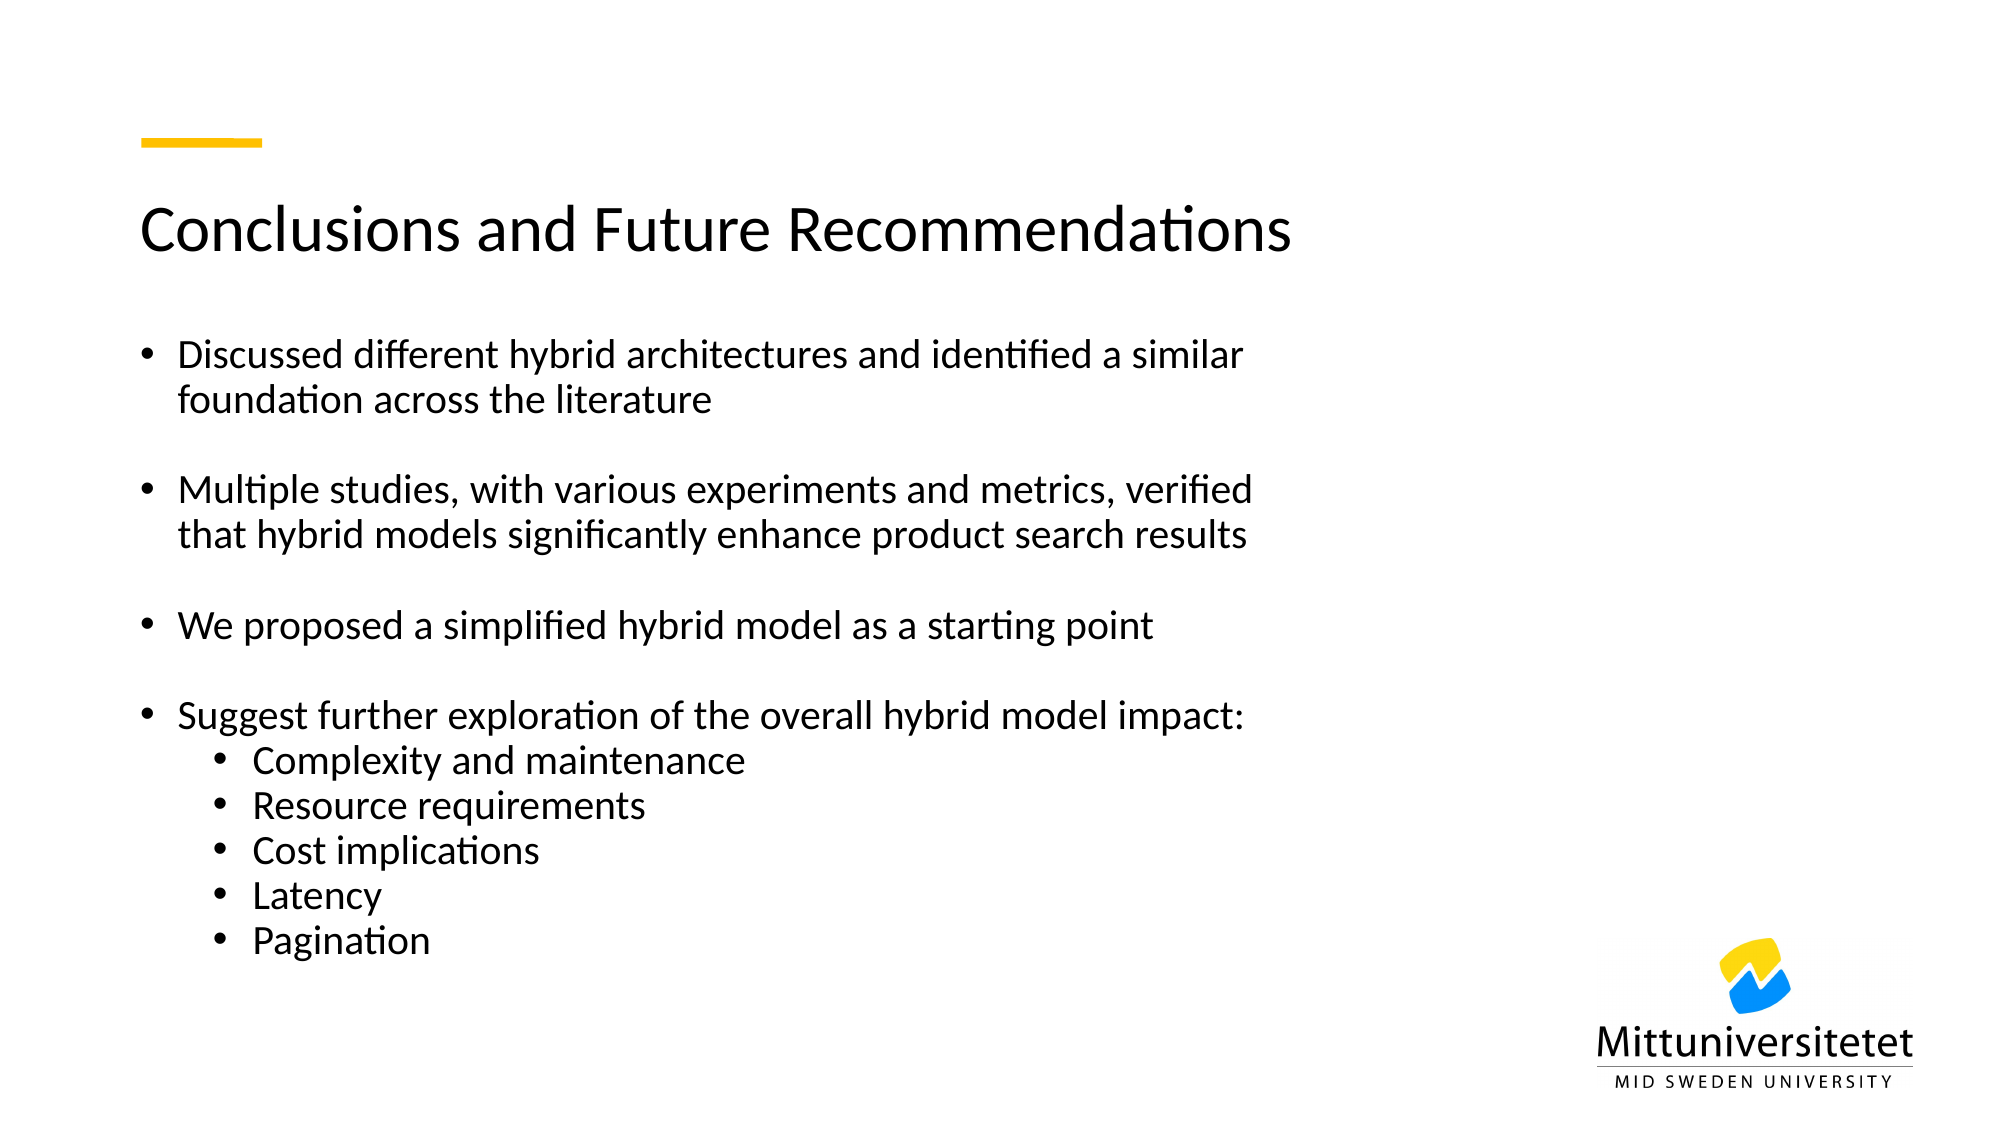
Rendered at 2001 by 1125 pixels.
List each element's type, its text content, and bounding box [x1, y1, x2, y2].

list Discussed different hybrid architectures and identified a similar foundation across the literature Multiple studies, with various experiments and metrics, verified that hybrid models significantly enhance product search results We proposed a simplified hybrid model as a starting point Suggest further exploration of the overall hybrid model impact: Complexity and maintenance Resource requirements Cost implications Latency Pagination [124, 325, 1279, 1009]
title Conclusions and Future Recommendations [124, 186, 1384, 417]
picture [1597, 938, 1913, 1088]
